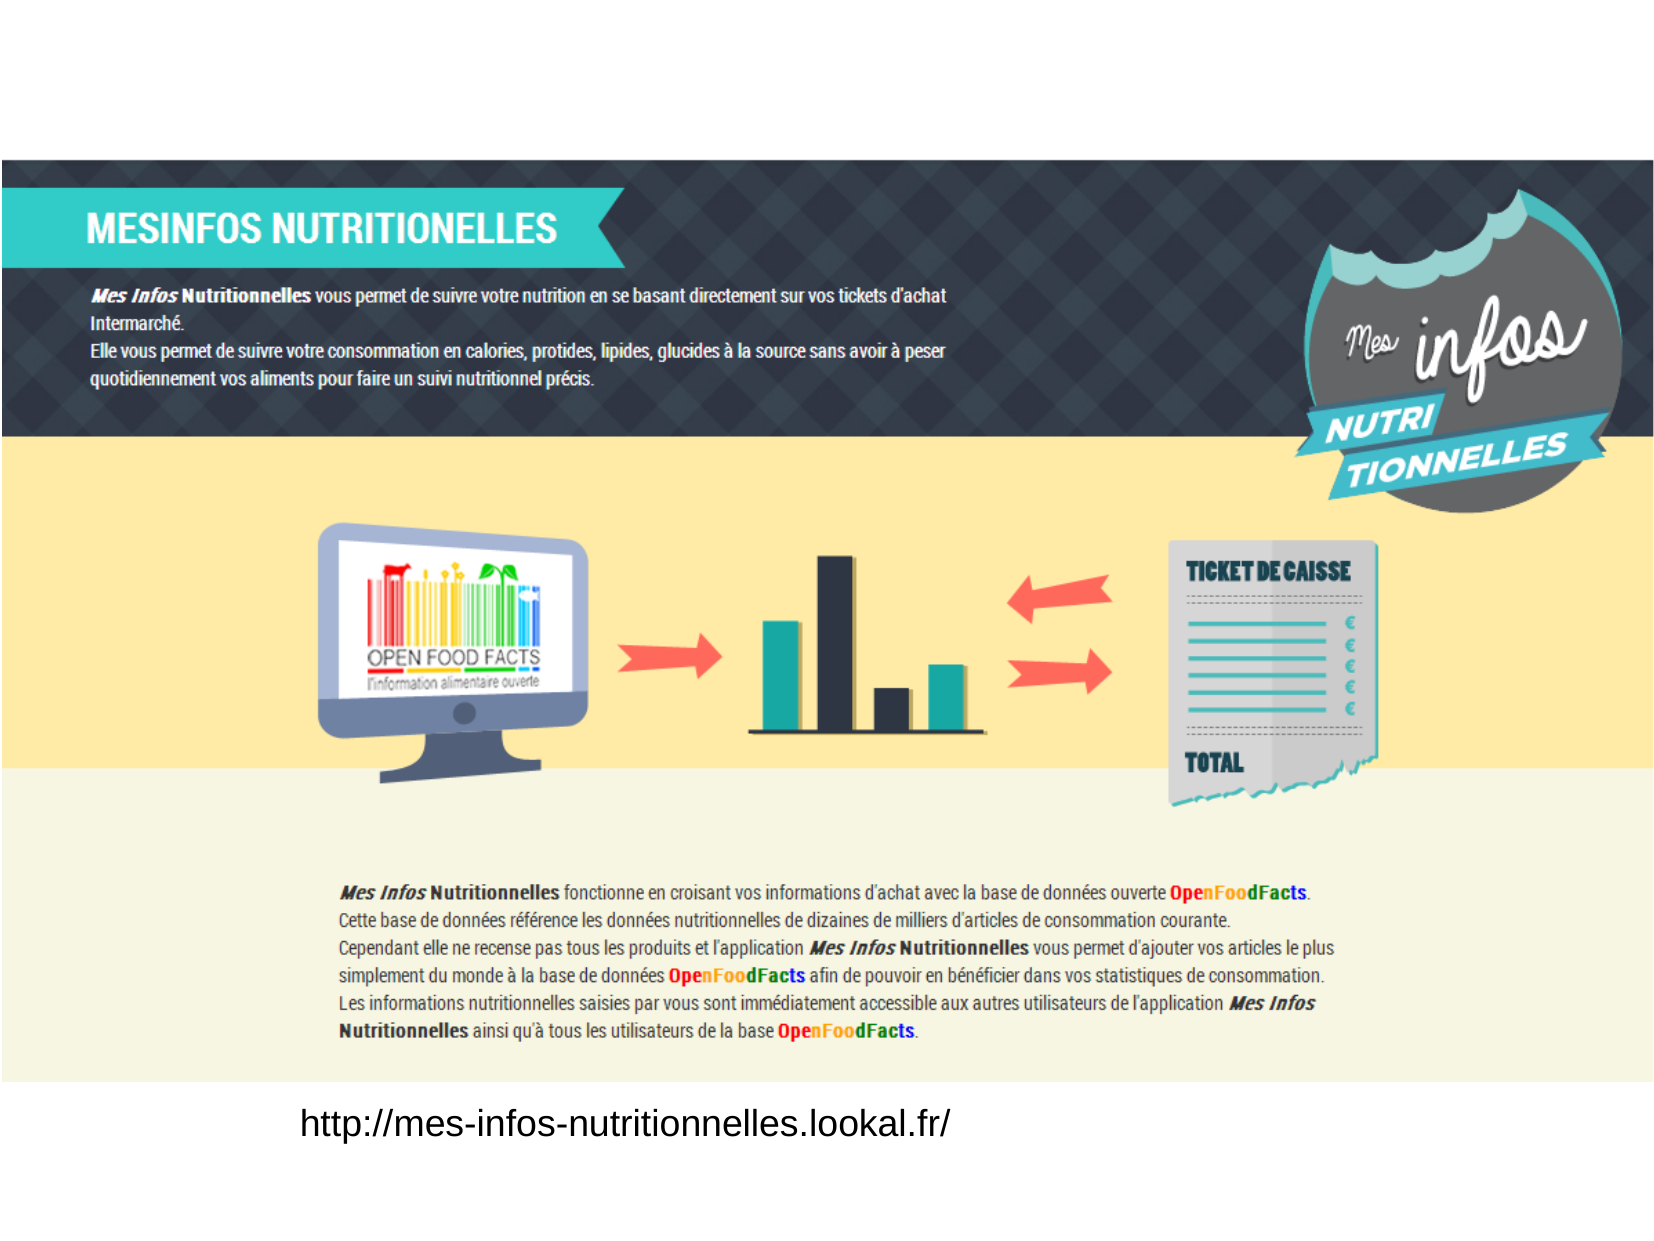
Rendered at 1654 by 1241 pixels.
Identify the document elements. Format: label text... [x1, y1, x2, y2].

text_box http://mes-infos-nutritionnelles.lookal.fr/ [285, 1095, 1531, 1152]
picture [2, 159, 1654, 1082]
